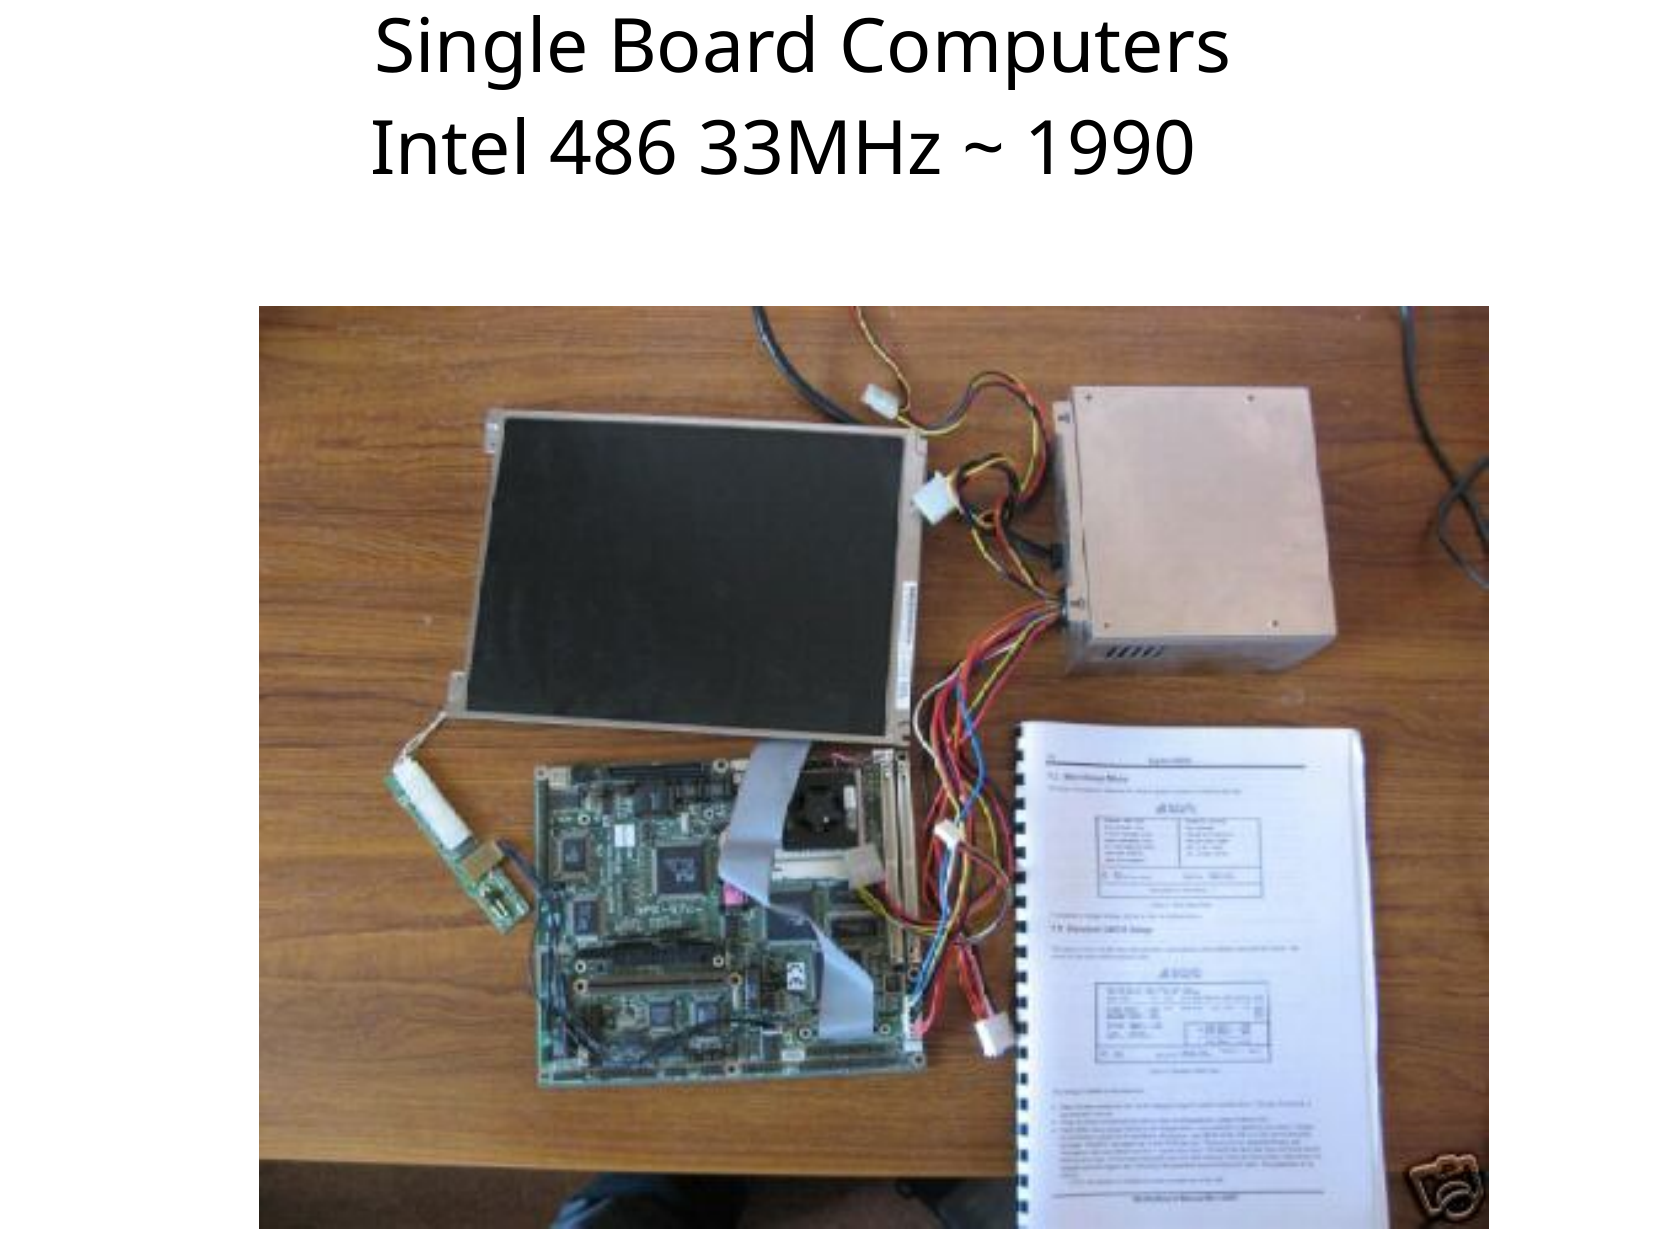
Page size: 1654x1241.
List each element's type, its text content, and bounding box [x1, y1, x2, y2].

picture [259, 306, 1489, 1229]
title Single Board Computers Intel 486 33MHz ~ 1990 [59, 11, 1548, 177]
